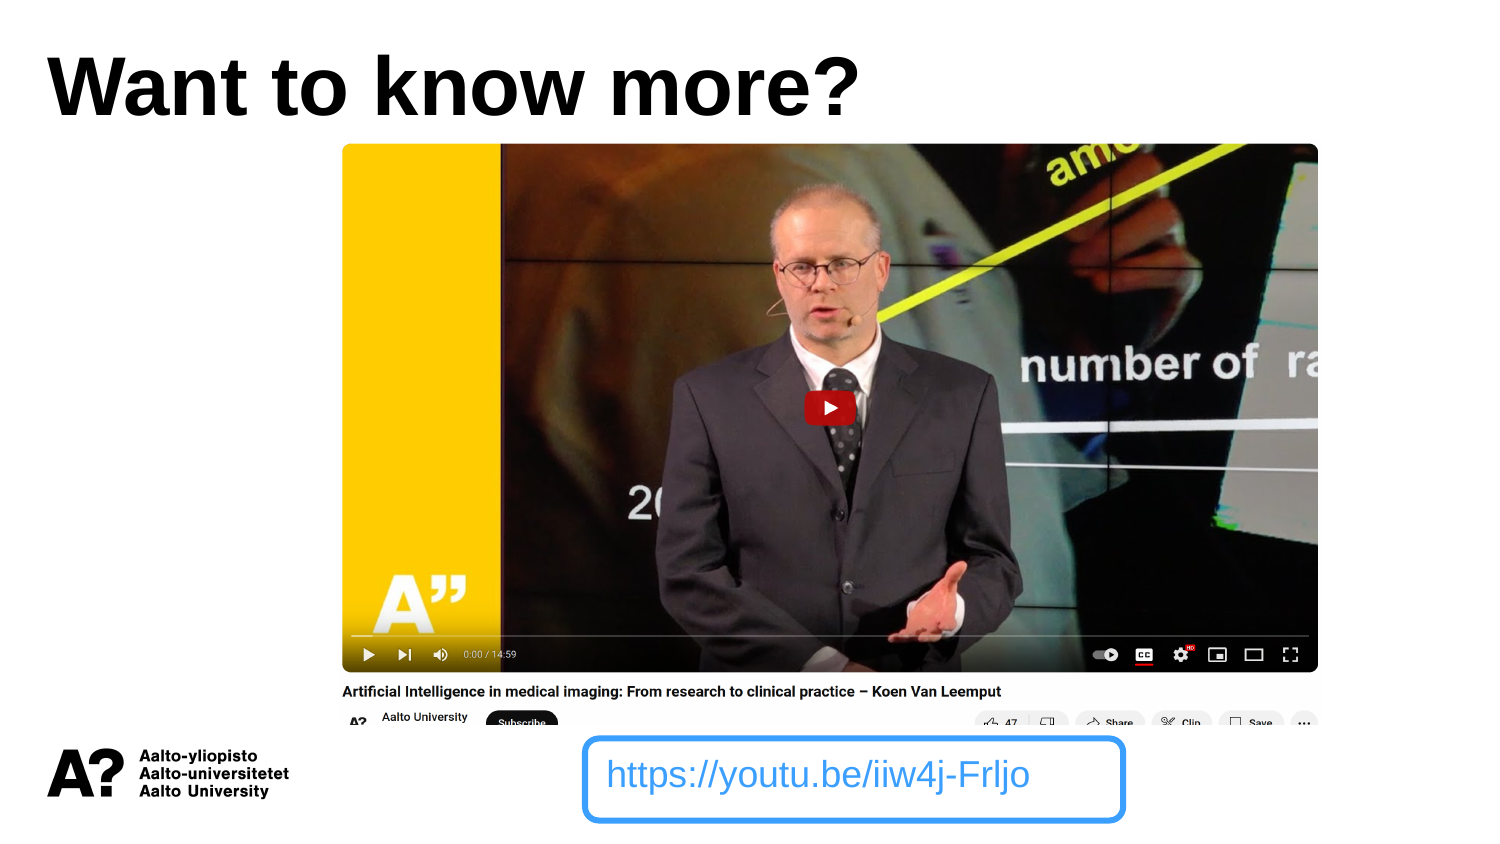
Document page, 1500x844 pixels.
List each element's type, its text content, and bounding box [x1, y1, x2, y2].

text_box https://youtu.be/iiw4j-Frljo [589, 744, 1149, 844]
picture [339, 139, 1322, 725]
picture [0, 702, 337, 844]
list Want to know more? [47, 32, 1442, 197]
text_box [585, 738, 1121, 817]
